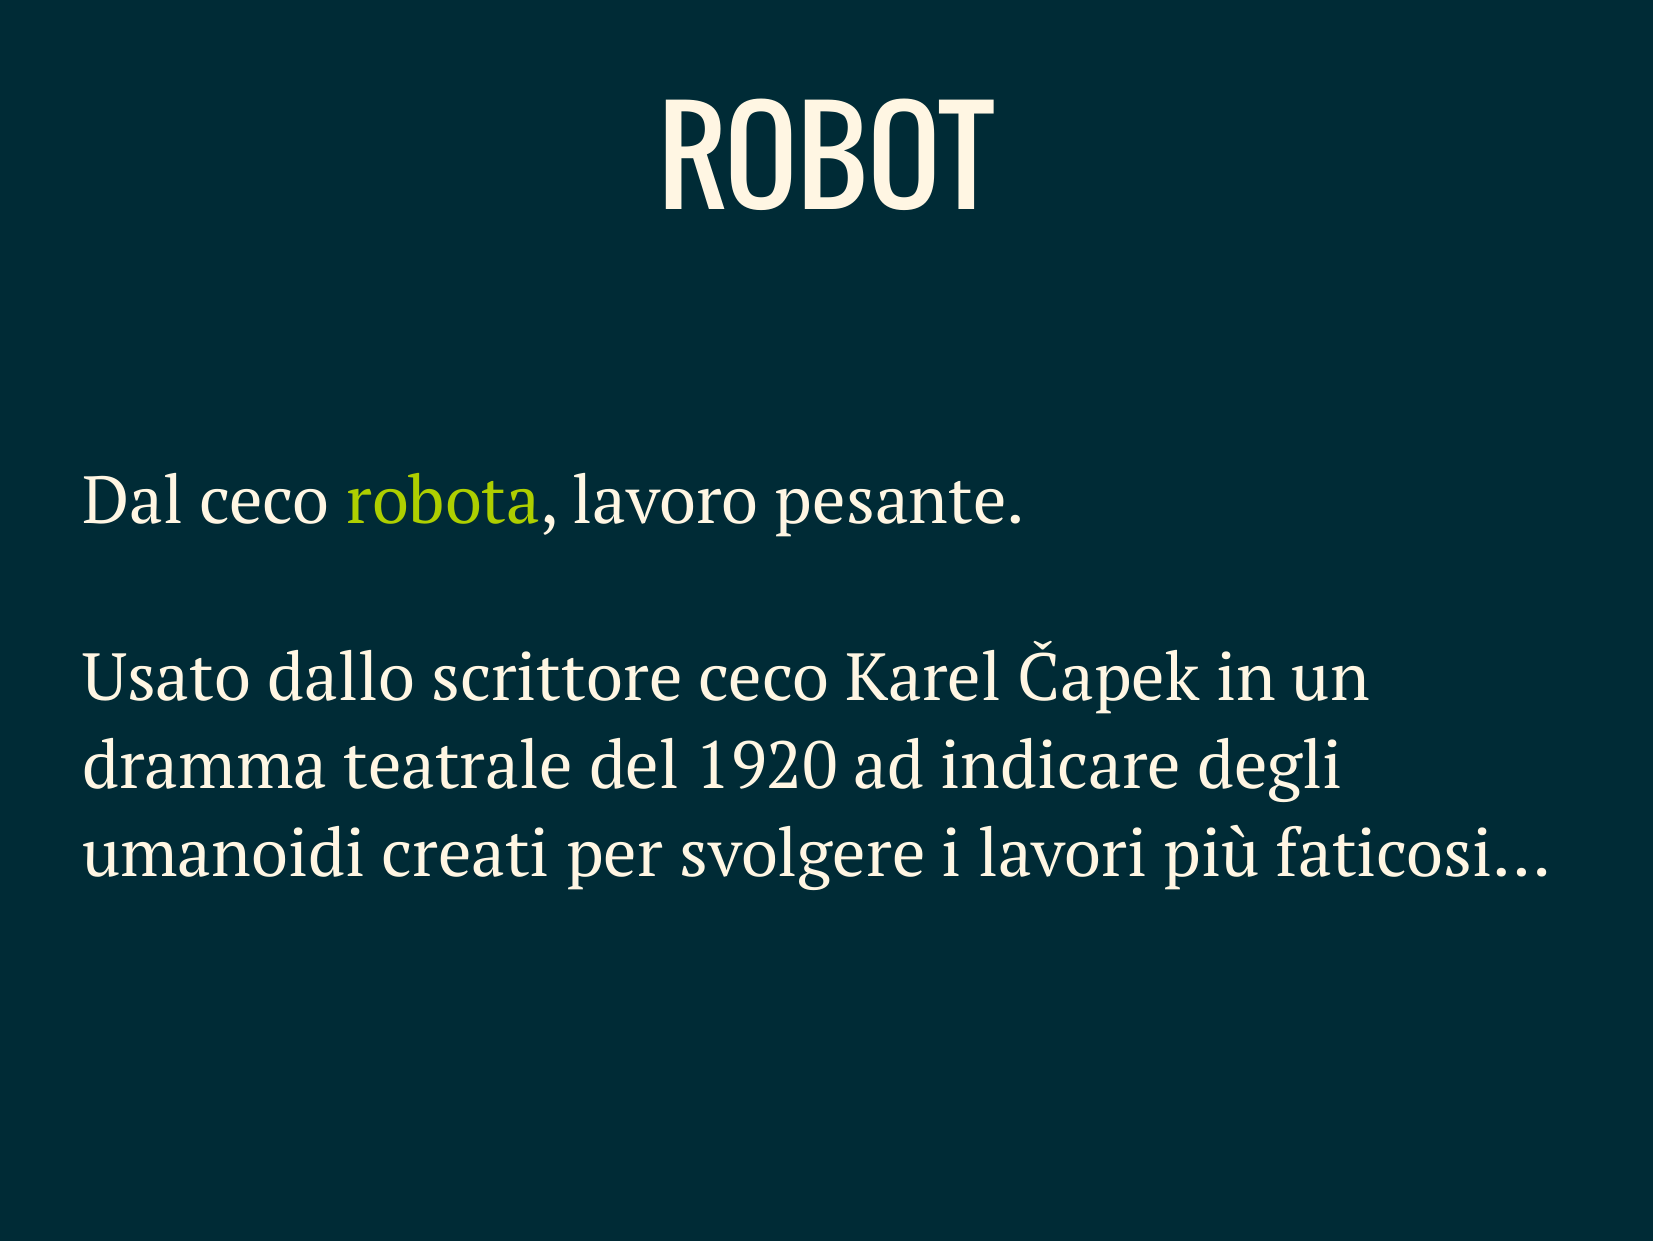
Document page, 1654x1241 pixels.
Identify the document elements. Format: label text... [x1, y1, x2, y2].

title Robot [82, 49, 1571, 257]
text_box Dal ceco robota, lavoro pesante. Usato dallo scrittore ceco Karel Čapek in un dramma teatrale del 1920 ad indicare degli umanoidi creati per svolgere i lavori più faticosi… [82, 366, 1570, 1231]
